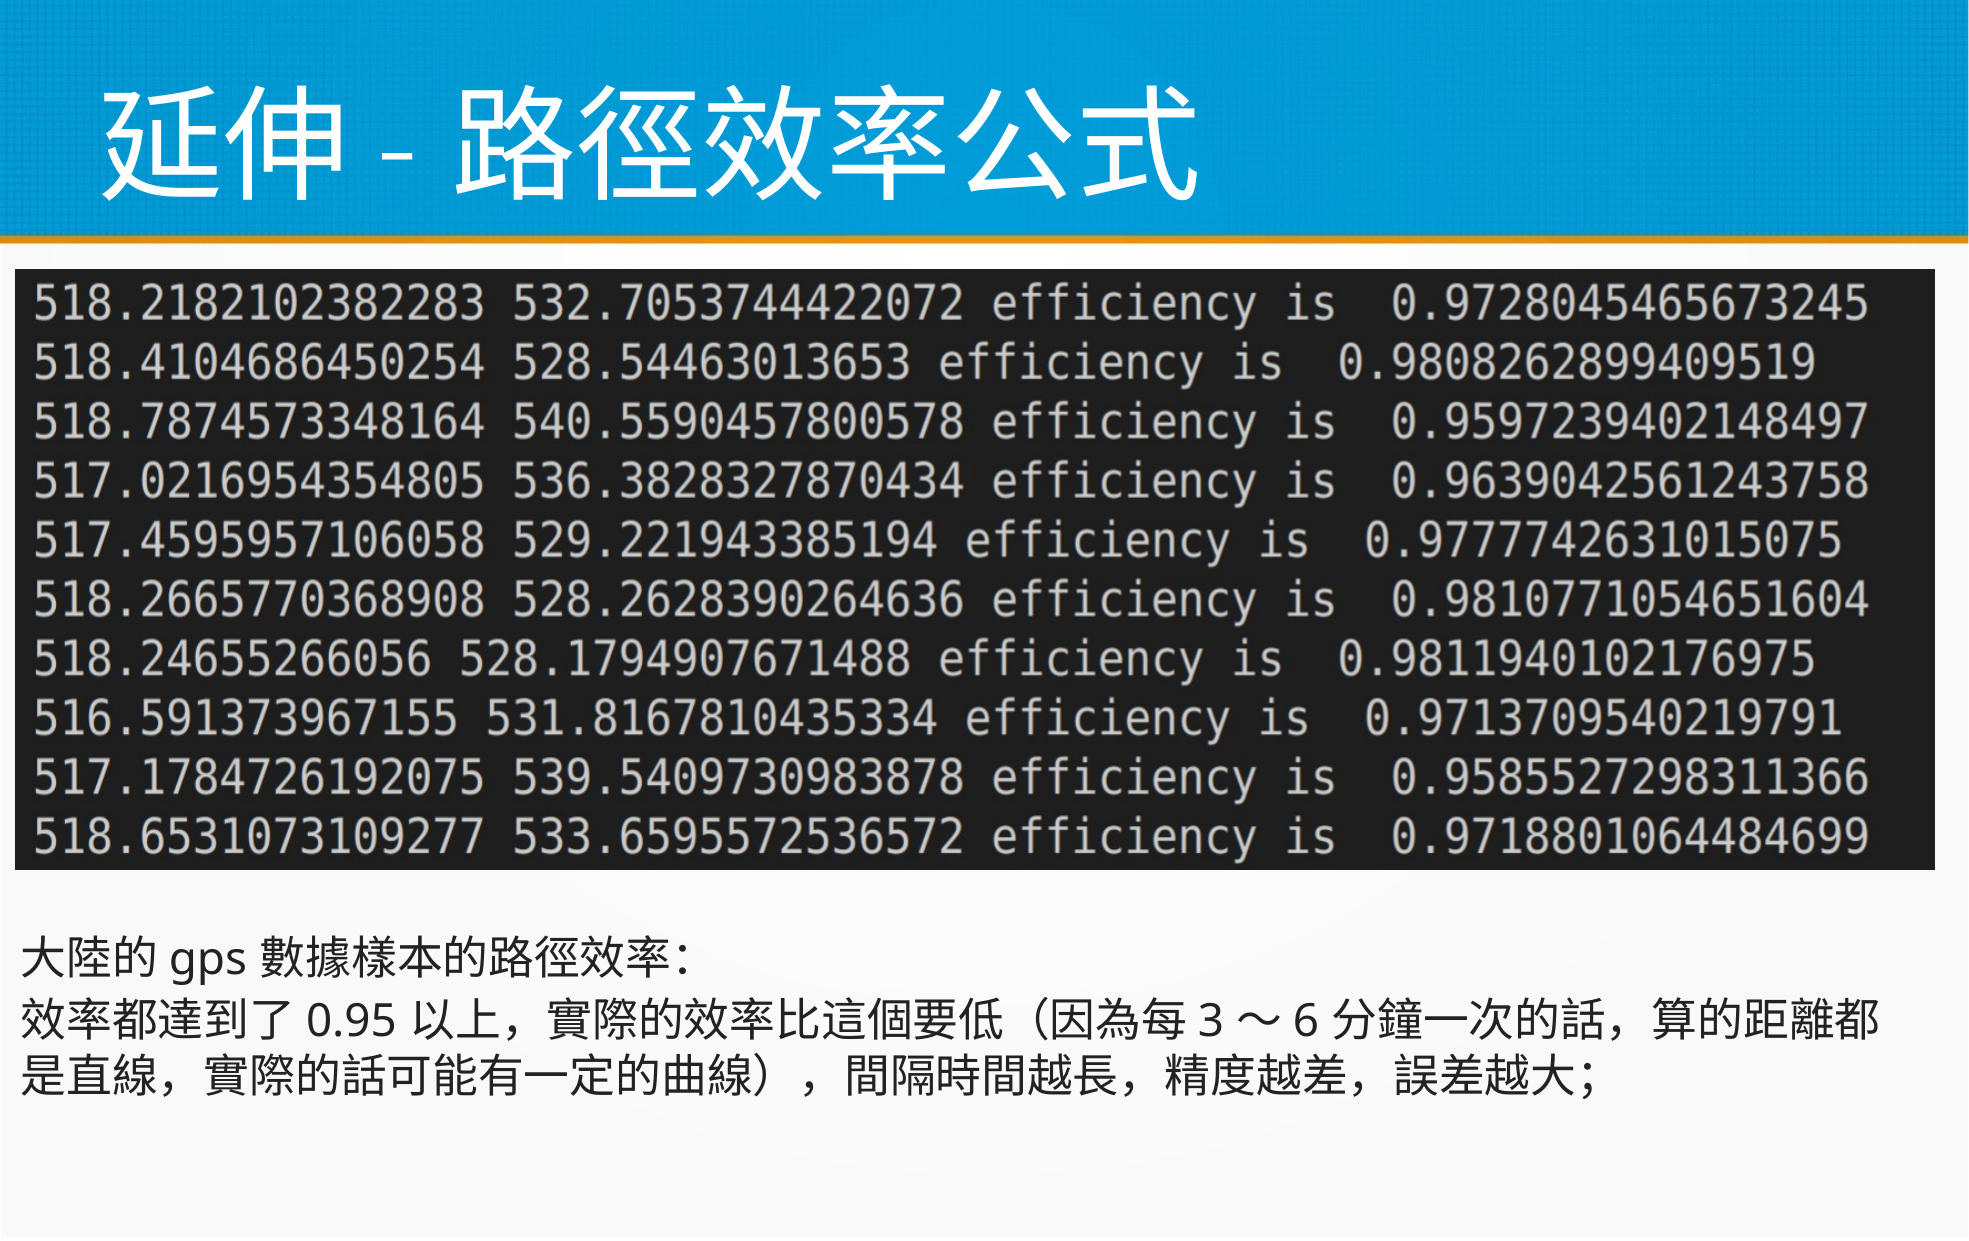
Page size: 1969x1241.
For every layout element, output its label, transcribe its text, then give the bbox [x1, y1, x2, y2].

title 延伸-路徑效率公式 [98, 19, 1870, 227]
text_box 大陸的gps數據樣本的路徑效率： 效率都達到了0.95以上，實際的效率比這個要低（因為每3～6分鐘一次的話，算的距離都是直線，實際的話可能有一定的曲線），間隔時間越長，精度越差，誤差越大； [15, 933, 1906, 1159]
picture [0, 233, 1969, 1241]
